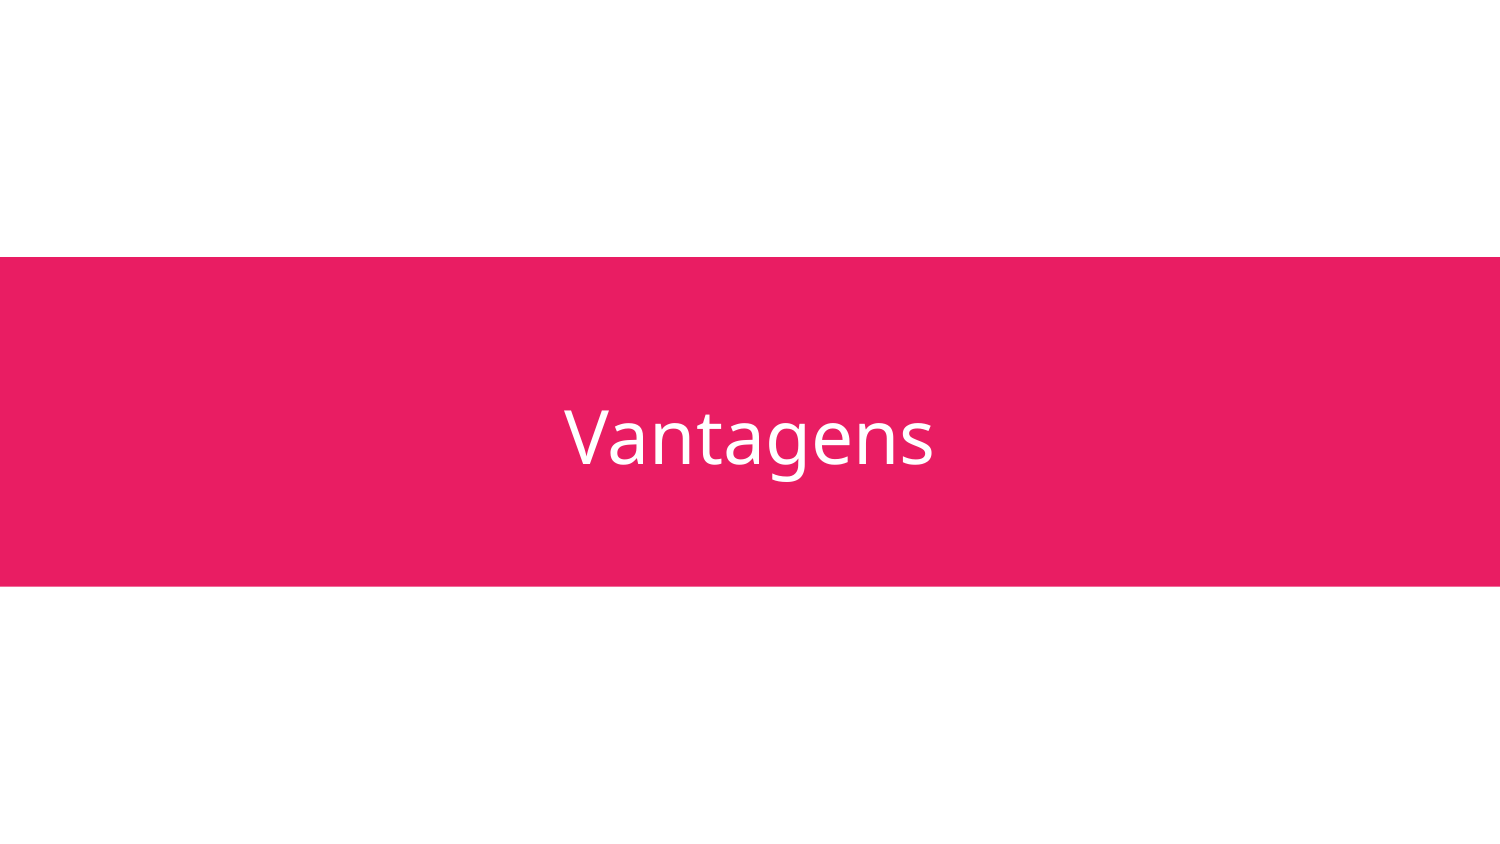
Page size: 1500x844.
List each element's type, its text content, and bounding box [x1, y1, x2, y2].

title Vantagens [70, 309, 1430, 559]
